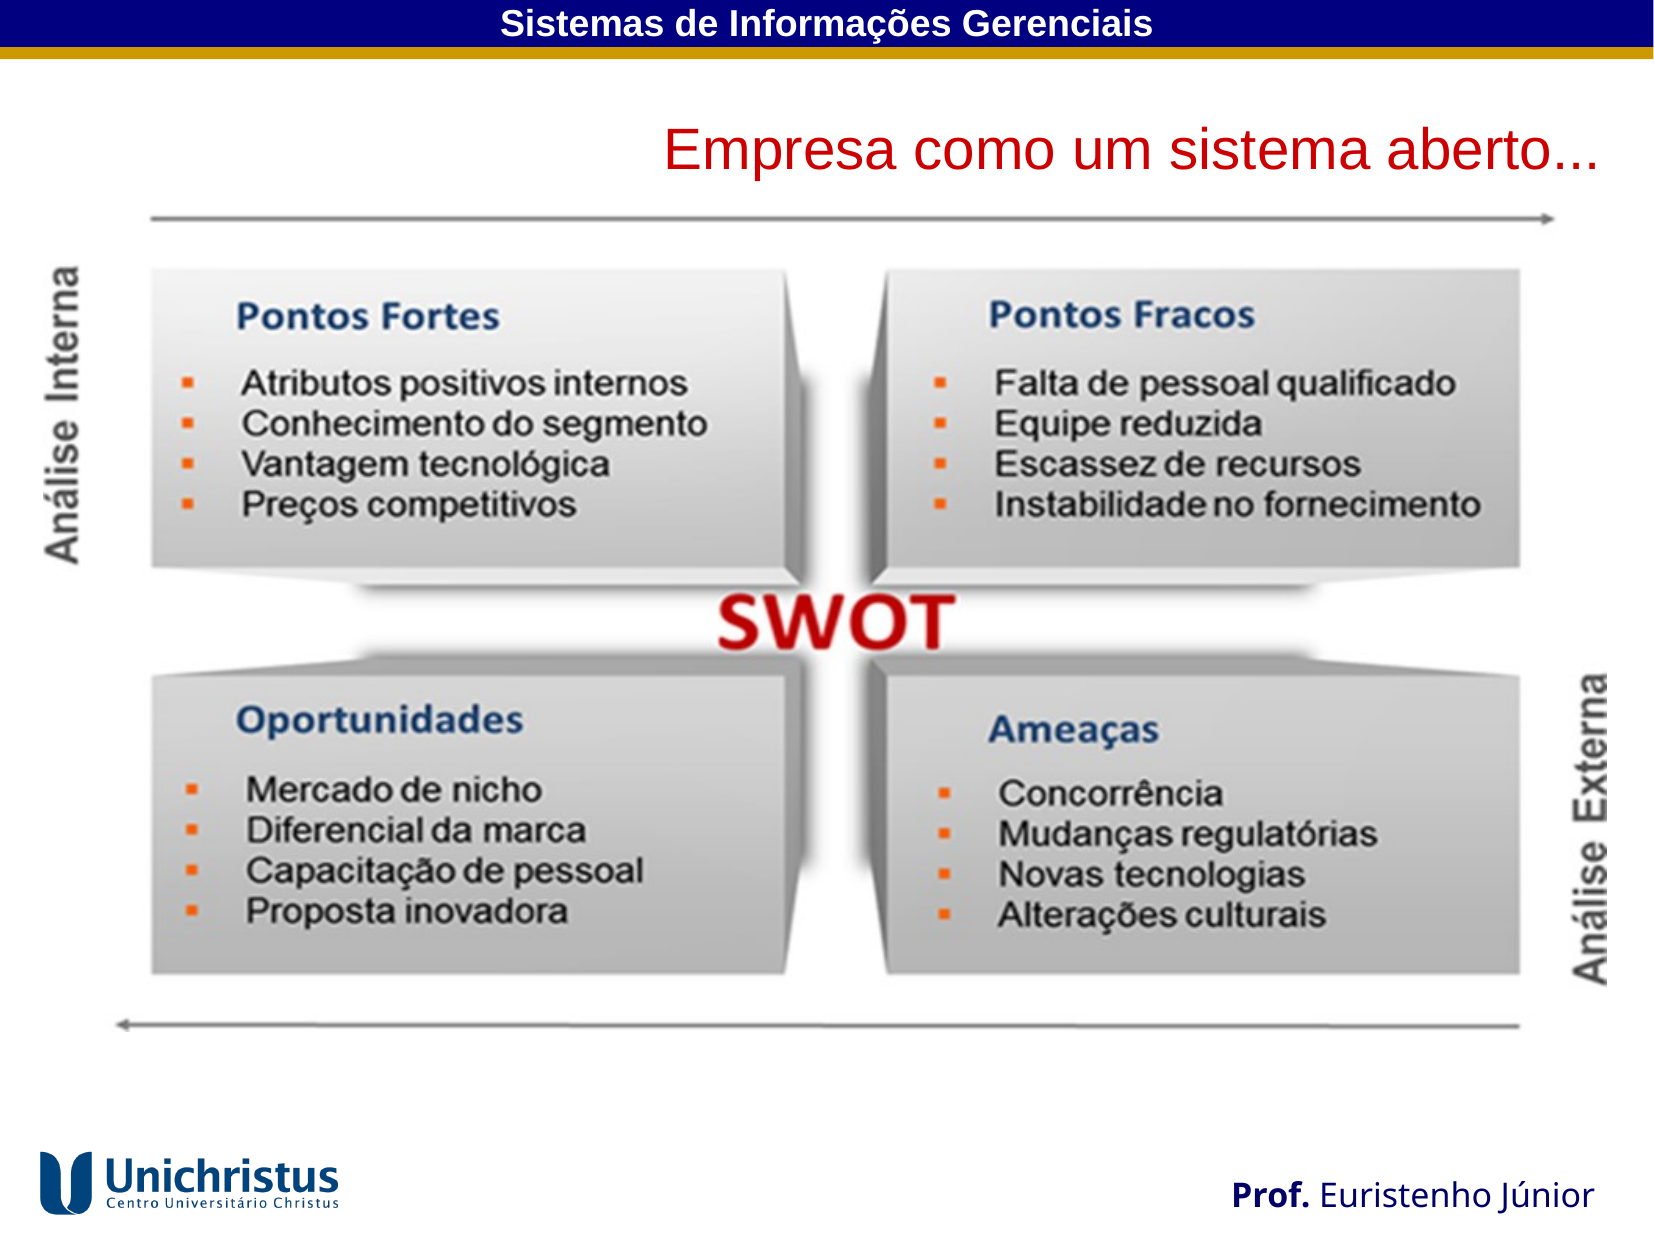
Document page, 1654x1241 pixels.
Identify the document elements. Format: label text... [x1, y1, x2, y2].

text_box [0, 47, 1654, 60]
text_box Sistemas de Informações Gerenciais [0, 0, 1654, 47]
picture [35, 1148, 343, 1217]
text_box Empresa como um sistema aberto... [649, 109, 1654, 189]
picture [43, 212, 1607, 1032]
text_box Prof. Euristenho Júnior [1216, 1163, 1654, 1224]
